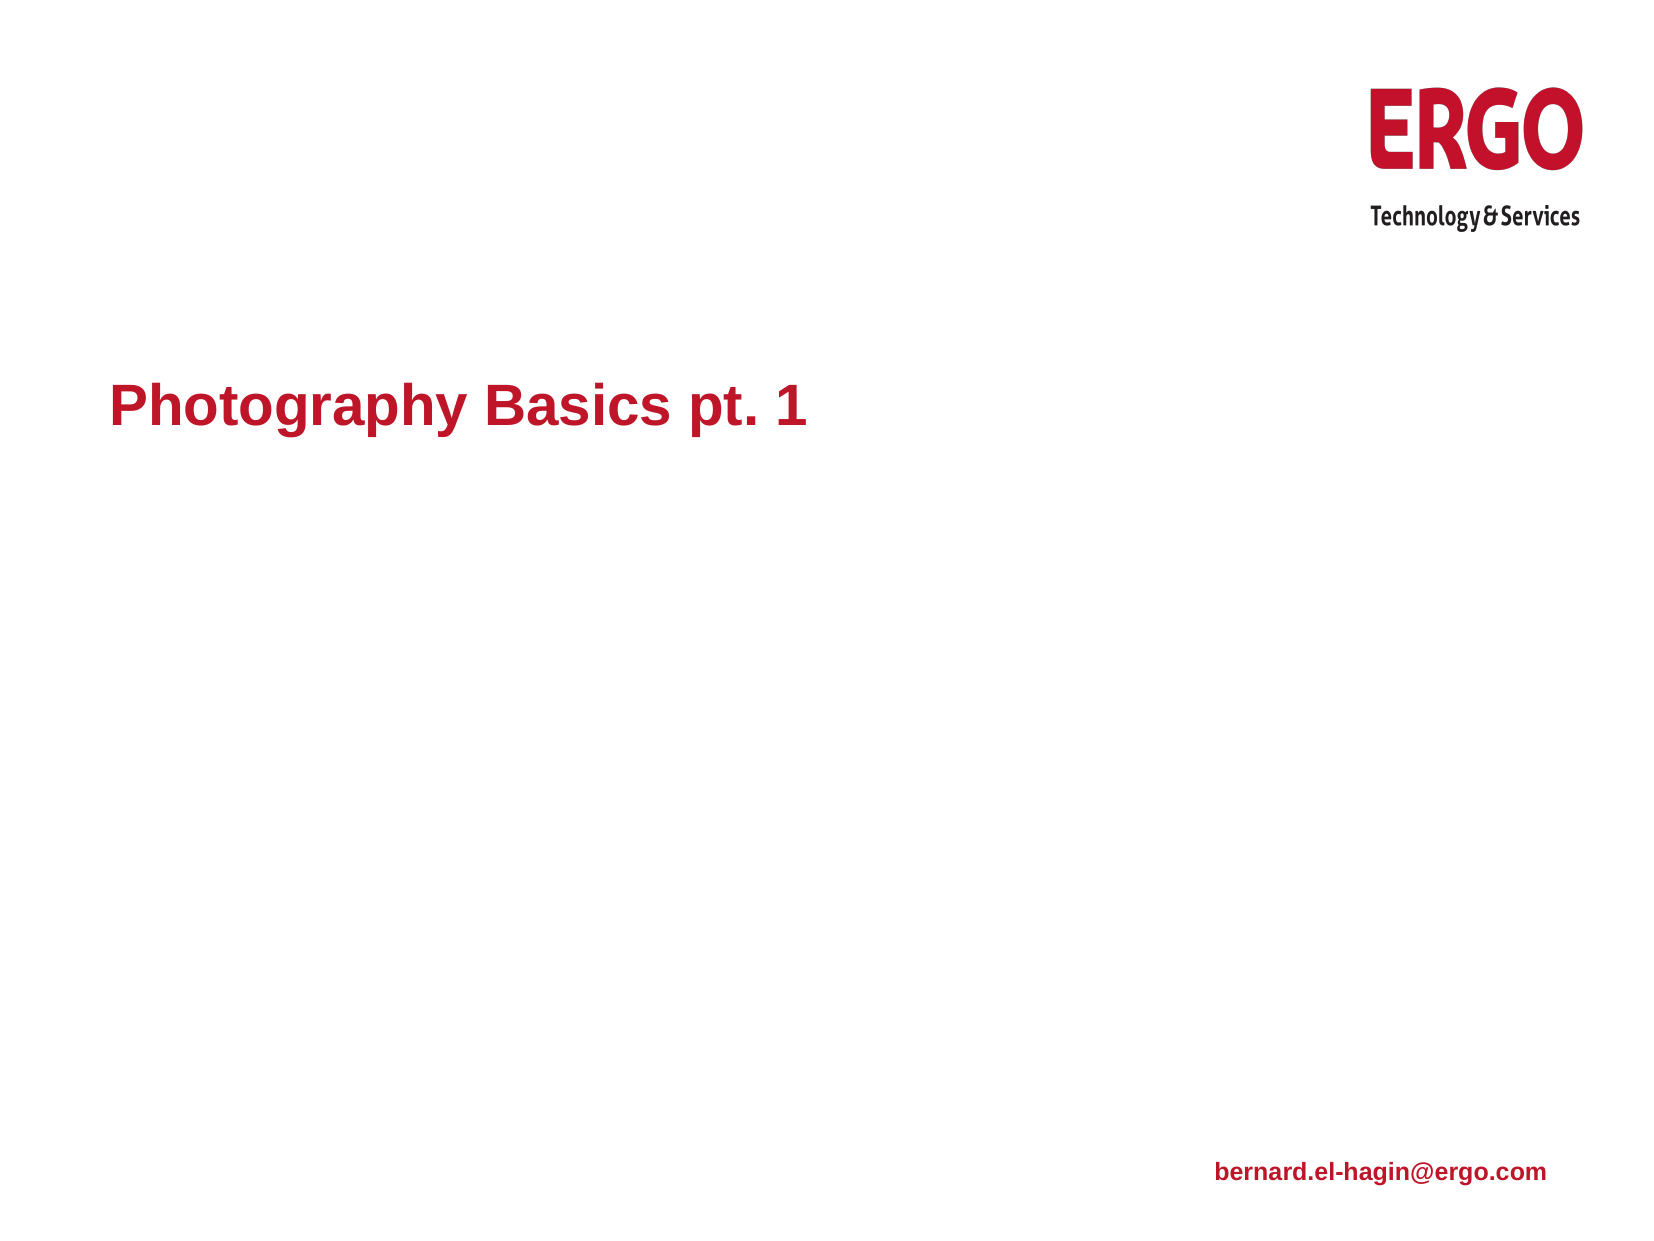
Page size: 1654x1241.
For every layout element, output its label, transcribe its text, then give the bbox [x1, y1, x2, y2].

title Photography Basics pt. 1 bernard.el-hagin@ergo.com [94, 241, 1583, 449]
list [1341, 49, 1612, 265]
